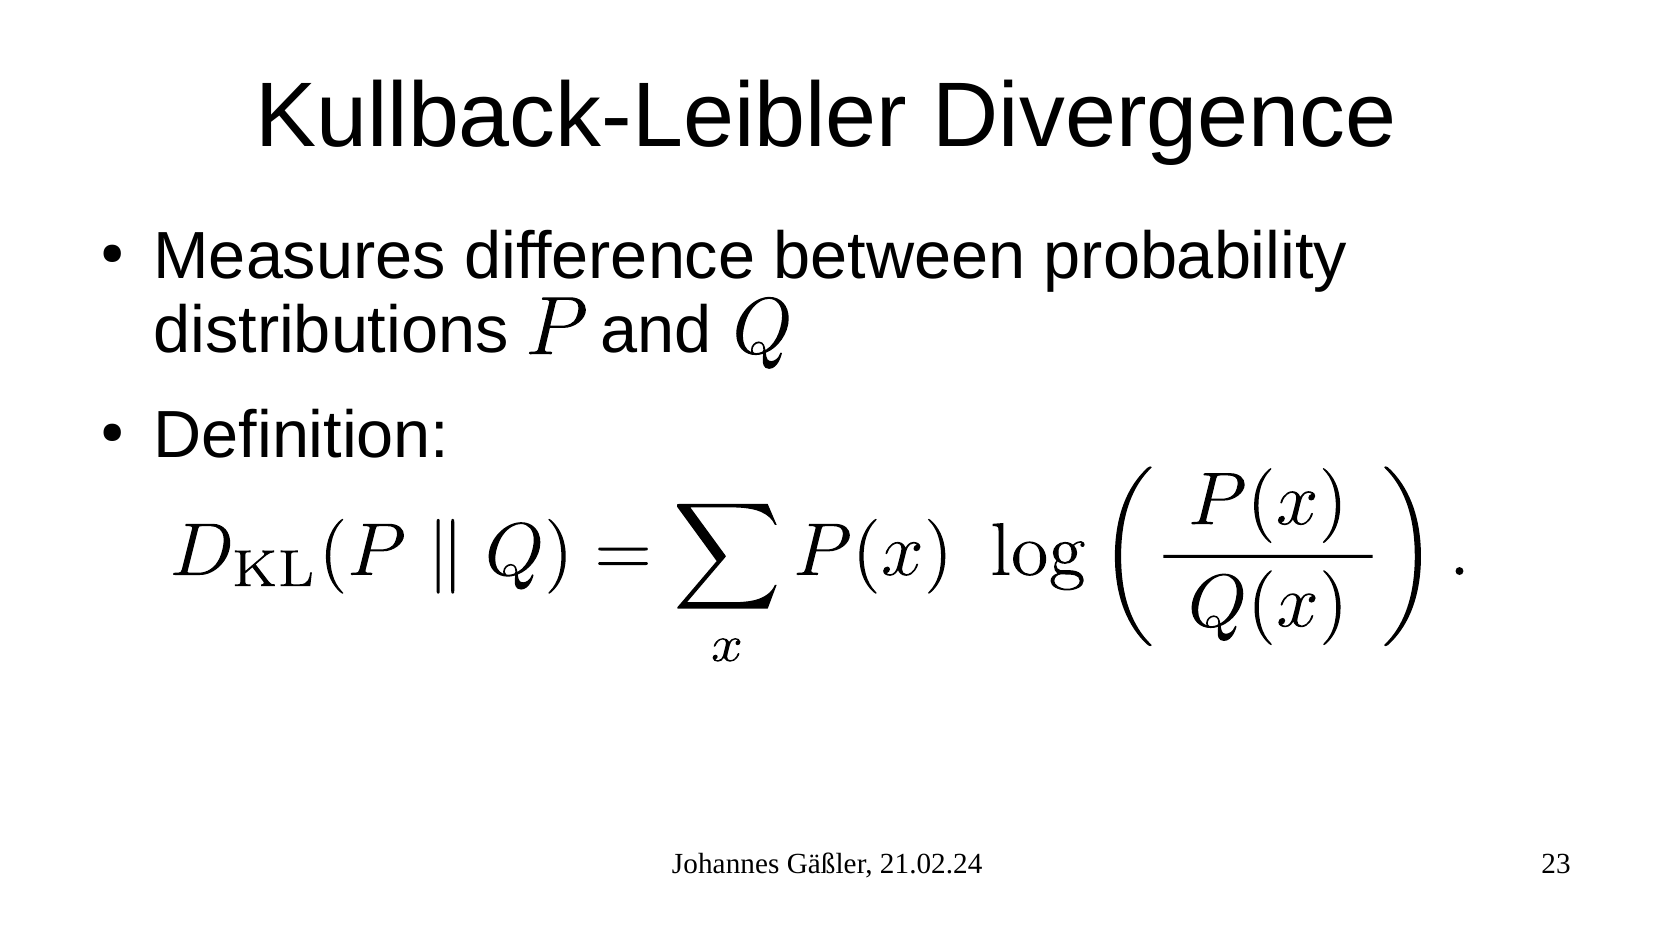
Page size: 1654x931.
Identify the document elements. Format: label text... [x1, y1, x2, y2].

picture [170, 463, 1467, 665]
picture [736, 296, 789, 369]
list Measures difference between probability distributions and Definition: [82, 217, 1571, 758]
picture [528, 297, 586, 355]
title Kullback-Leibler Divergence [82, 37, 1571, 193]
